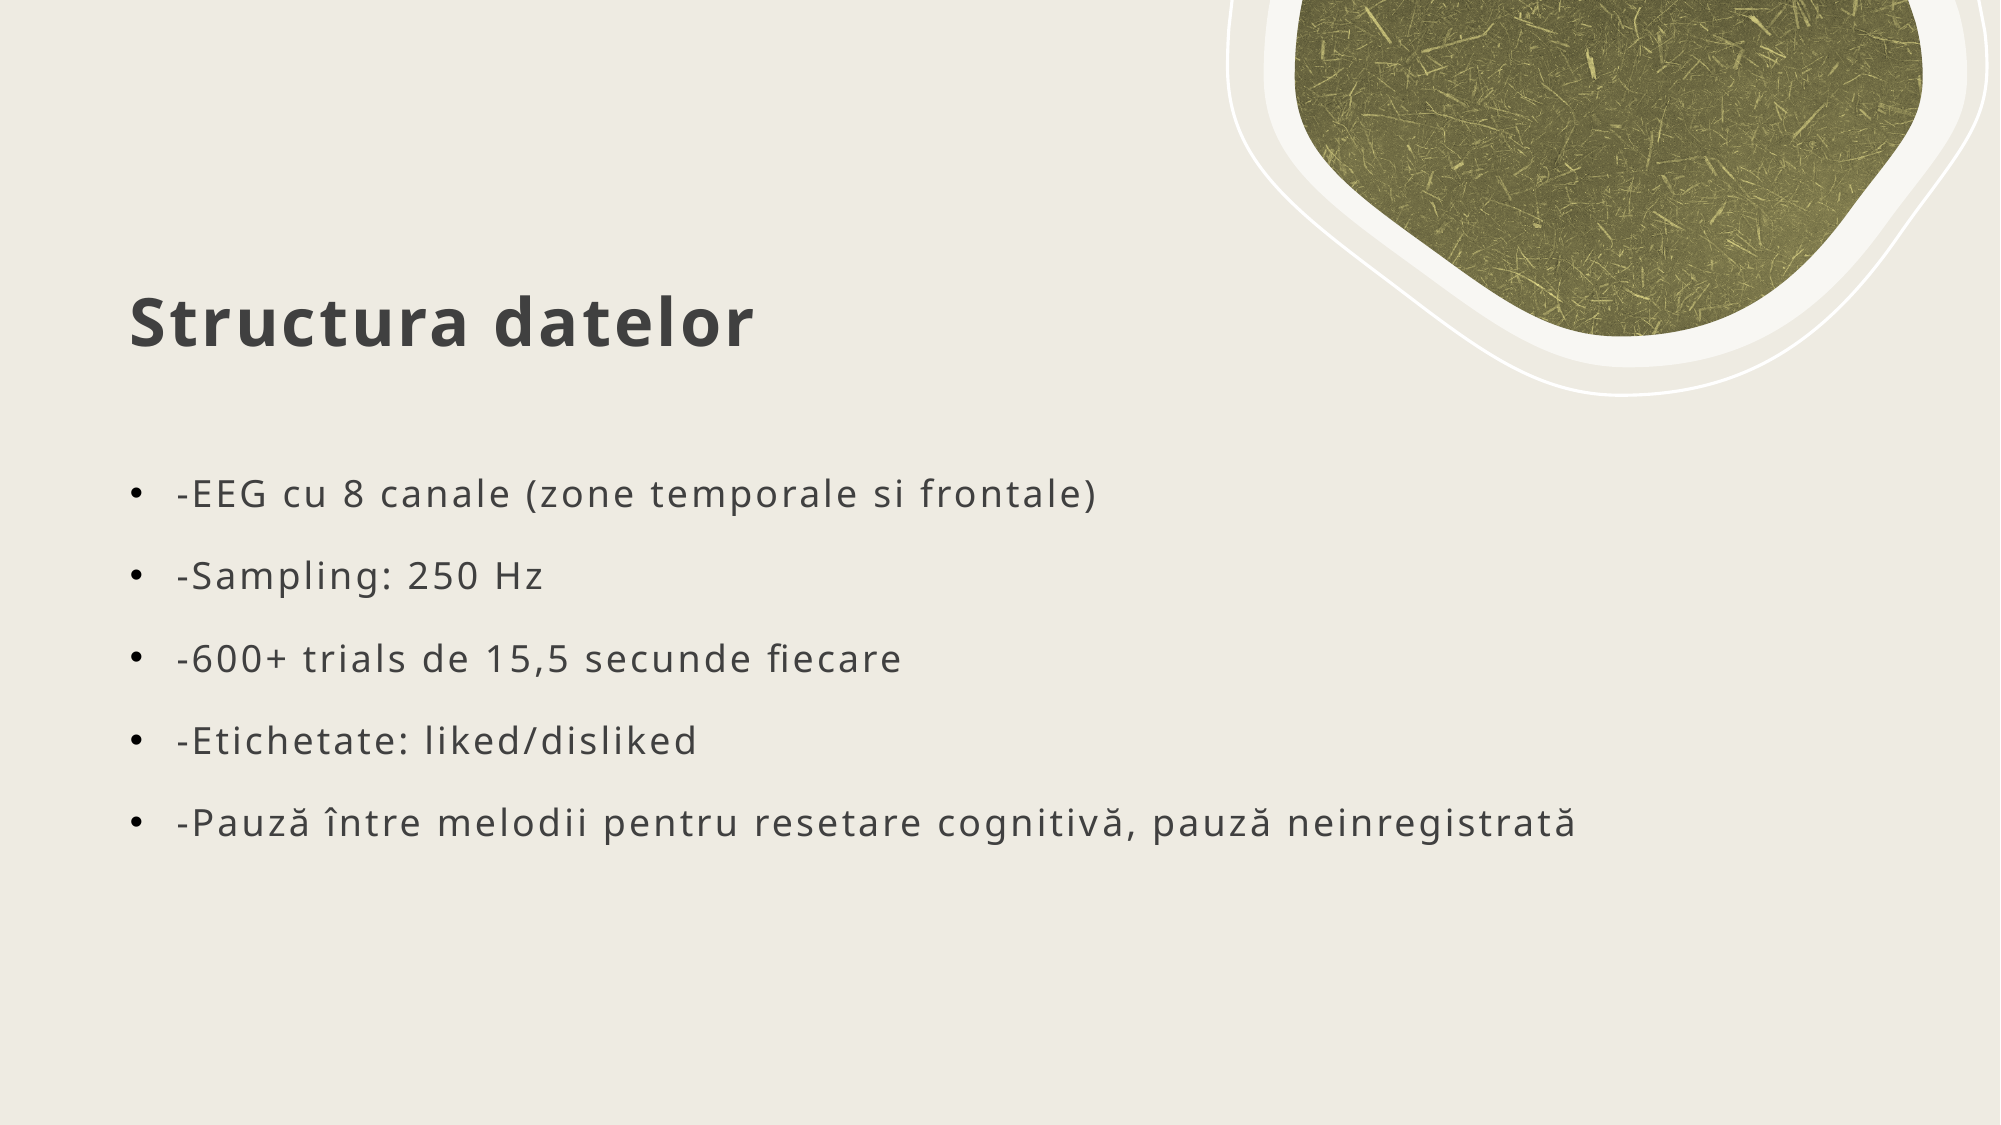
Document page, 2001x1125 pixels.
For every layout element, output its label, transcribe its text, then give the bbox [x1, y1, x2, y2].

list -EEG cu 8 canale (zone temporale si frontale) -Sampling: 250 Hz -600+ trials de 15,5 secunde fiecare -Etichetate: liked/disliked -Pauză între melodii pentru resetare cognitivă, pauză neinregistrată [111, 433, 1889, 979]
title Structura datelor [111, 72, 1244, 376]
